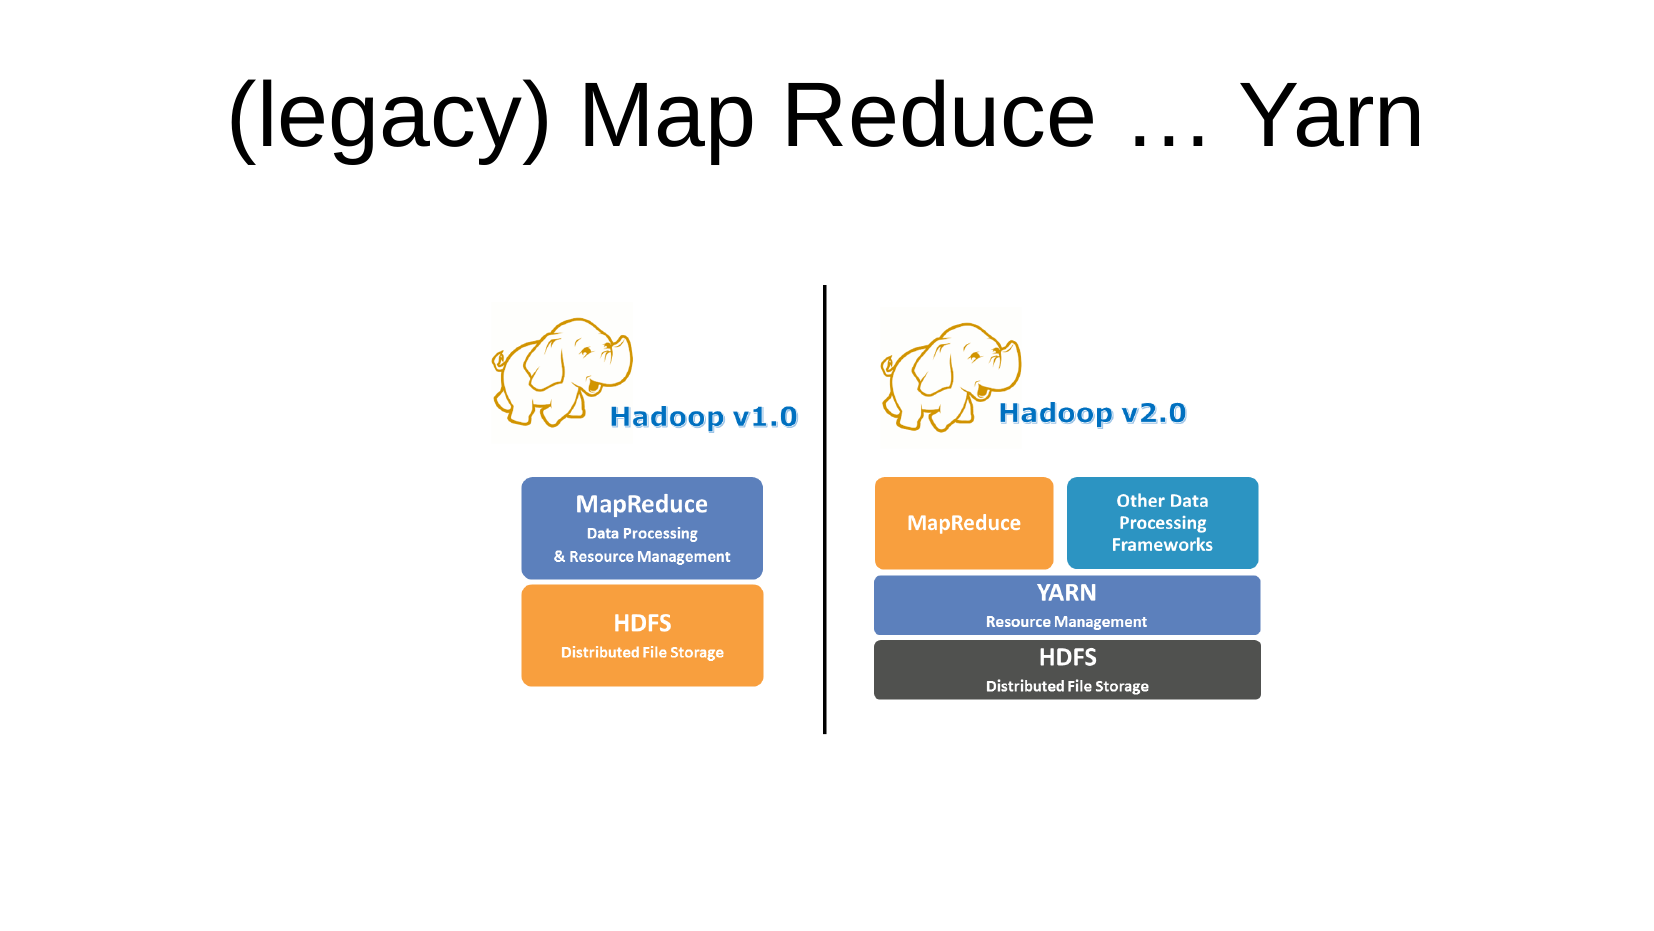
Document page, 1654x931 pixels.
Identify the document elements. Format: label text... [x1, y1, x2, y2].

title (legacy) Map Reduce … Yarn [82, 37, 1571, 193]
picture [482, 284, 1282, 735]
